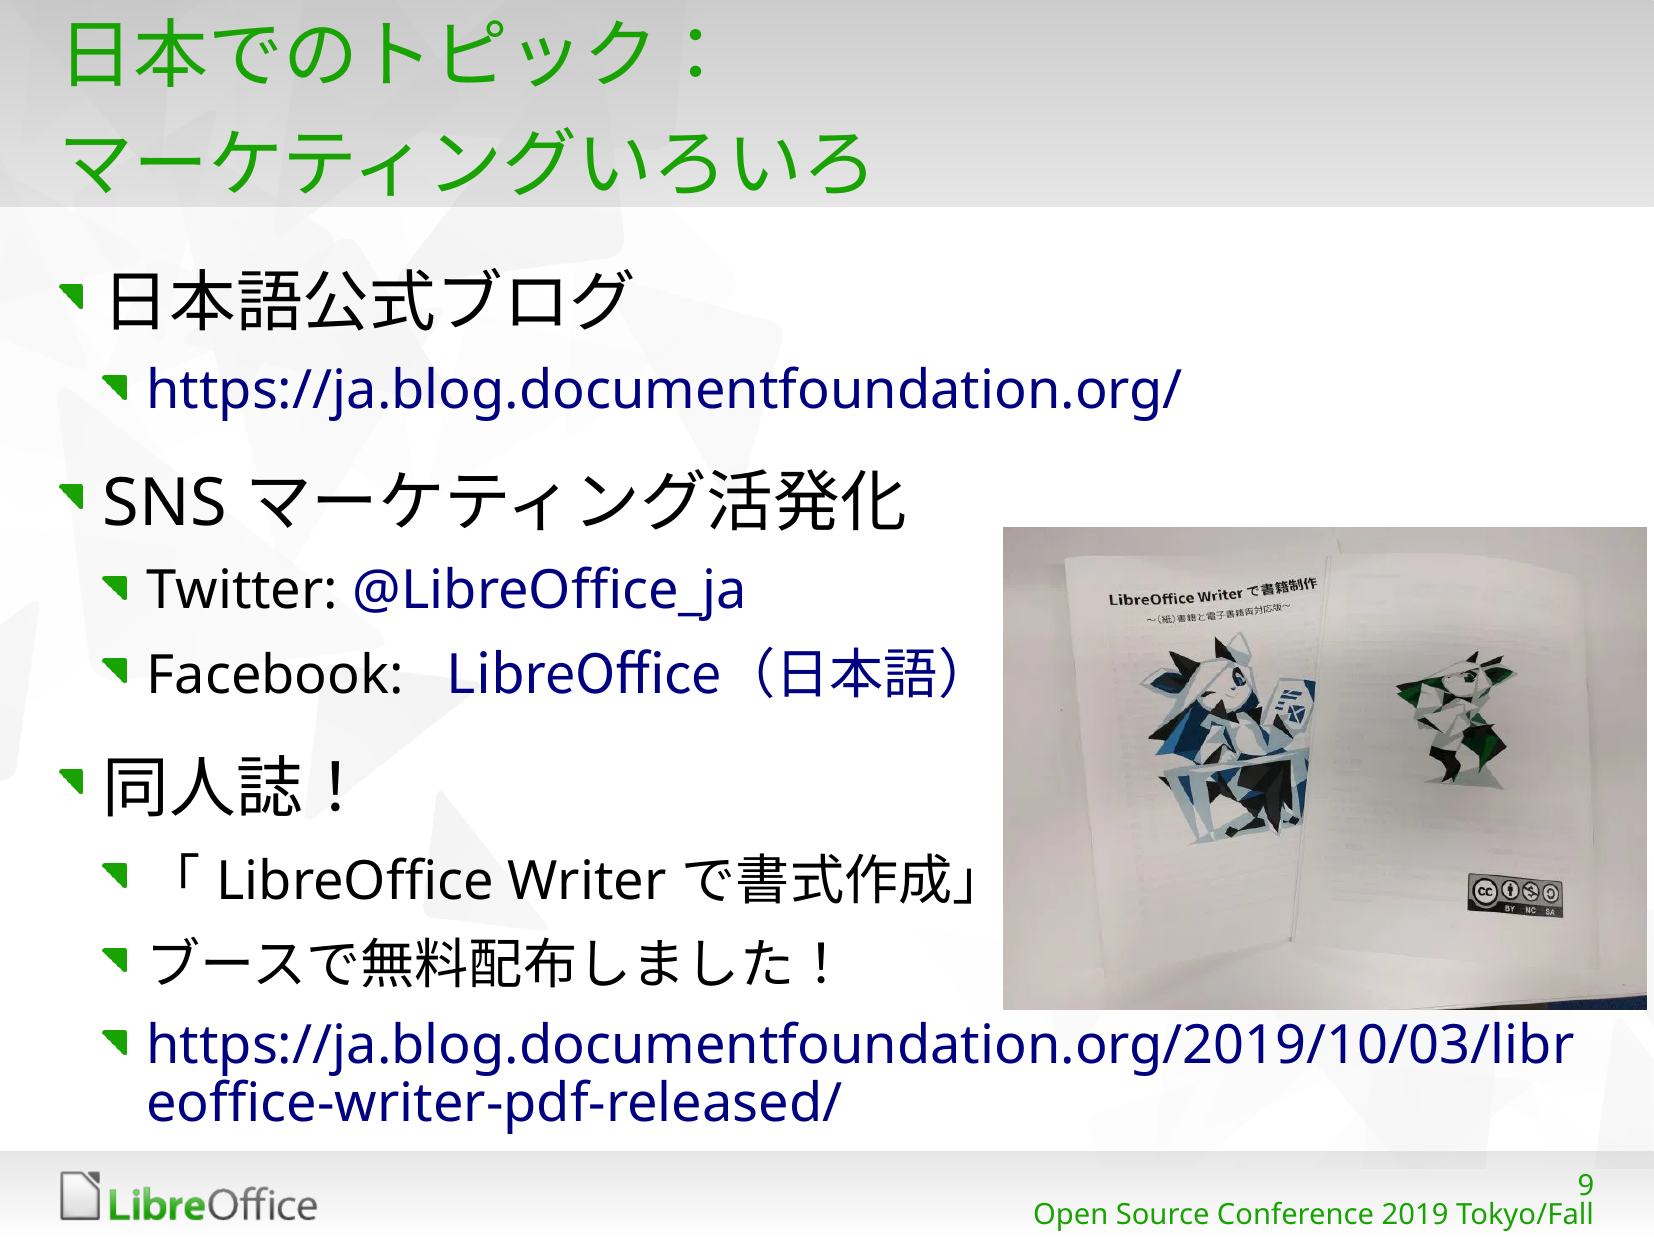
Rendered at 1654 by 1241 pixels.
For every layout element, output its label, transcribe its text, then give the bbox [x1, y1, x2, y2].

title 日本でのトピック： マーケティングいろいろ [59, 0, 1595, 212]
picture [915, 527, 1654, 1169]
picture [41, 1152, 337, 1240]
list 日本語公式ブログ https://ja.blog.documentfoundation.org/ SNSマーケティング活発化 Twitter: @LibreOffice_ja Facebook: LibreOffice（日本語） 同人誌！ 「LibreOffice Writerで書式作成」 ブースで無料配布しました！ https://ja.blog.documentfoundation.org/2019/10/03/libreoffice-writer-pdf-released/ [59, 248, 1595, 1092]
picture [0, 0, 783, 931]
